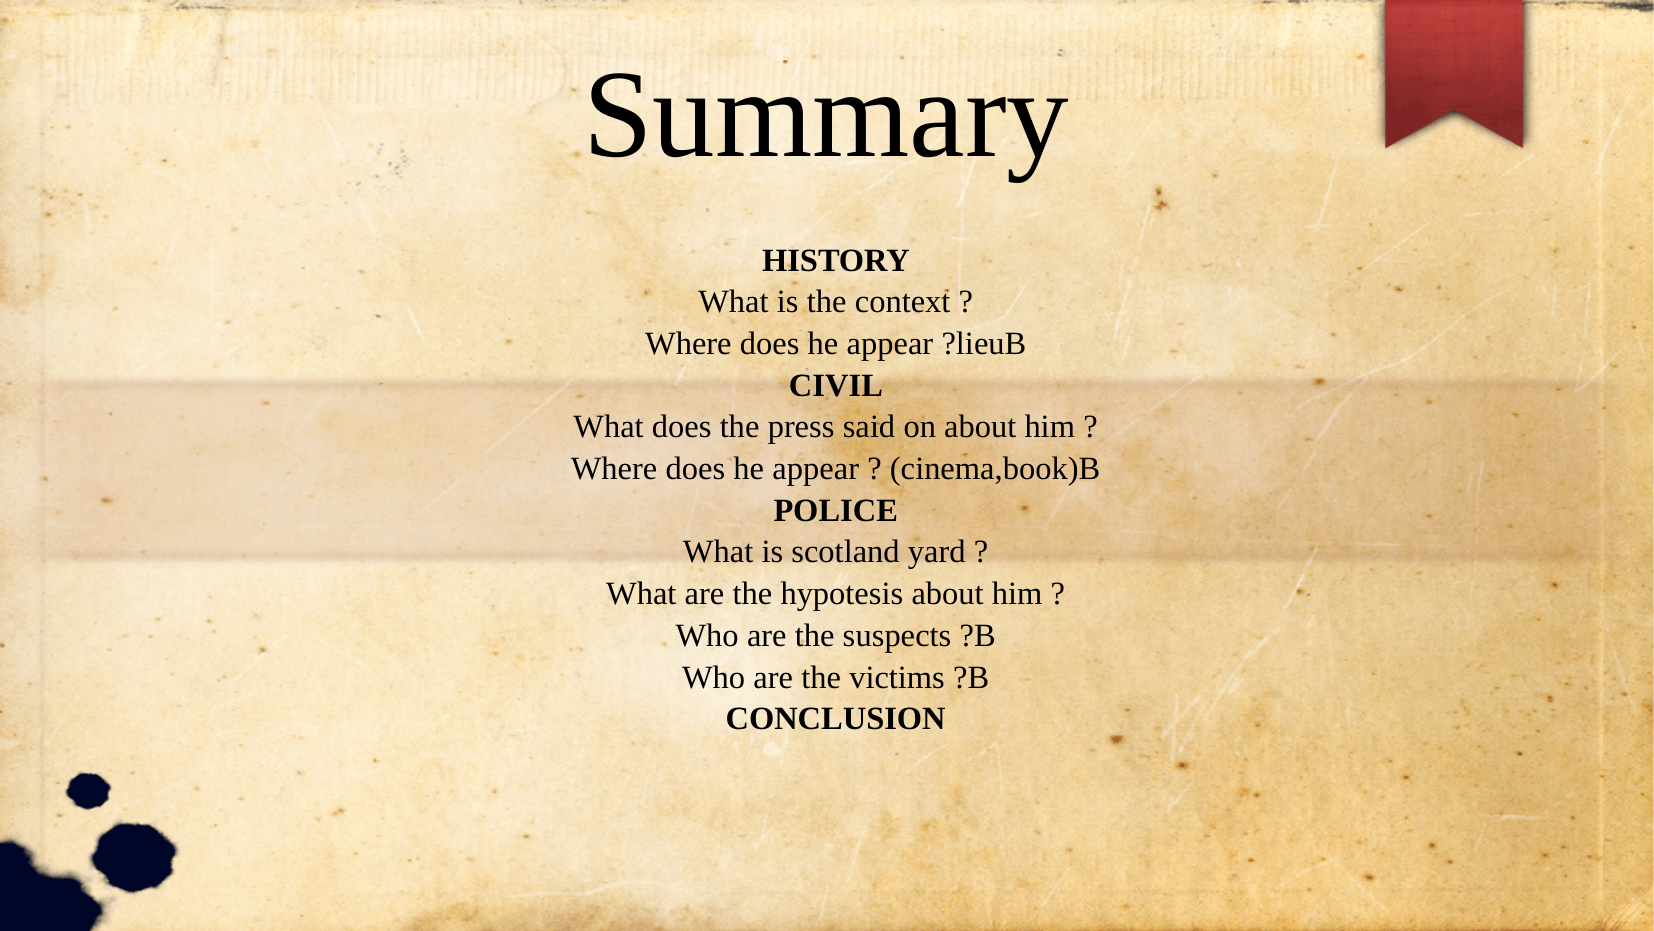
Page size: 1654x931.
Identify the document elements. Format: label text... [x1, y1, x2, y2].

list HISTORY What is the context ? Where does he appear ?lieuB CIVIL What does the press said on about him ? Where does he appear ? (cinema,book)B POLICE What is scotland yard ? What are the hypotesis about him ? Who are the suspects ?B Who are the victims ?B CONCLUSION [82, 200, 1571, 740]
picture [0, 0, 1654, 931]
title Summary [82, 37, 1571, 193]
